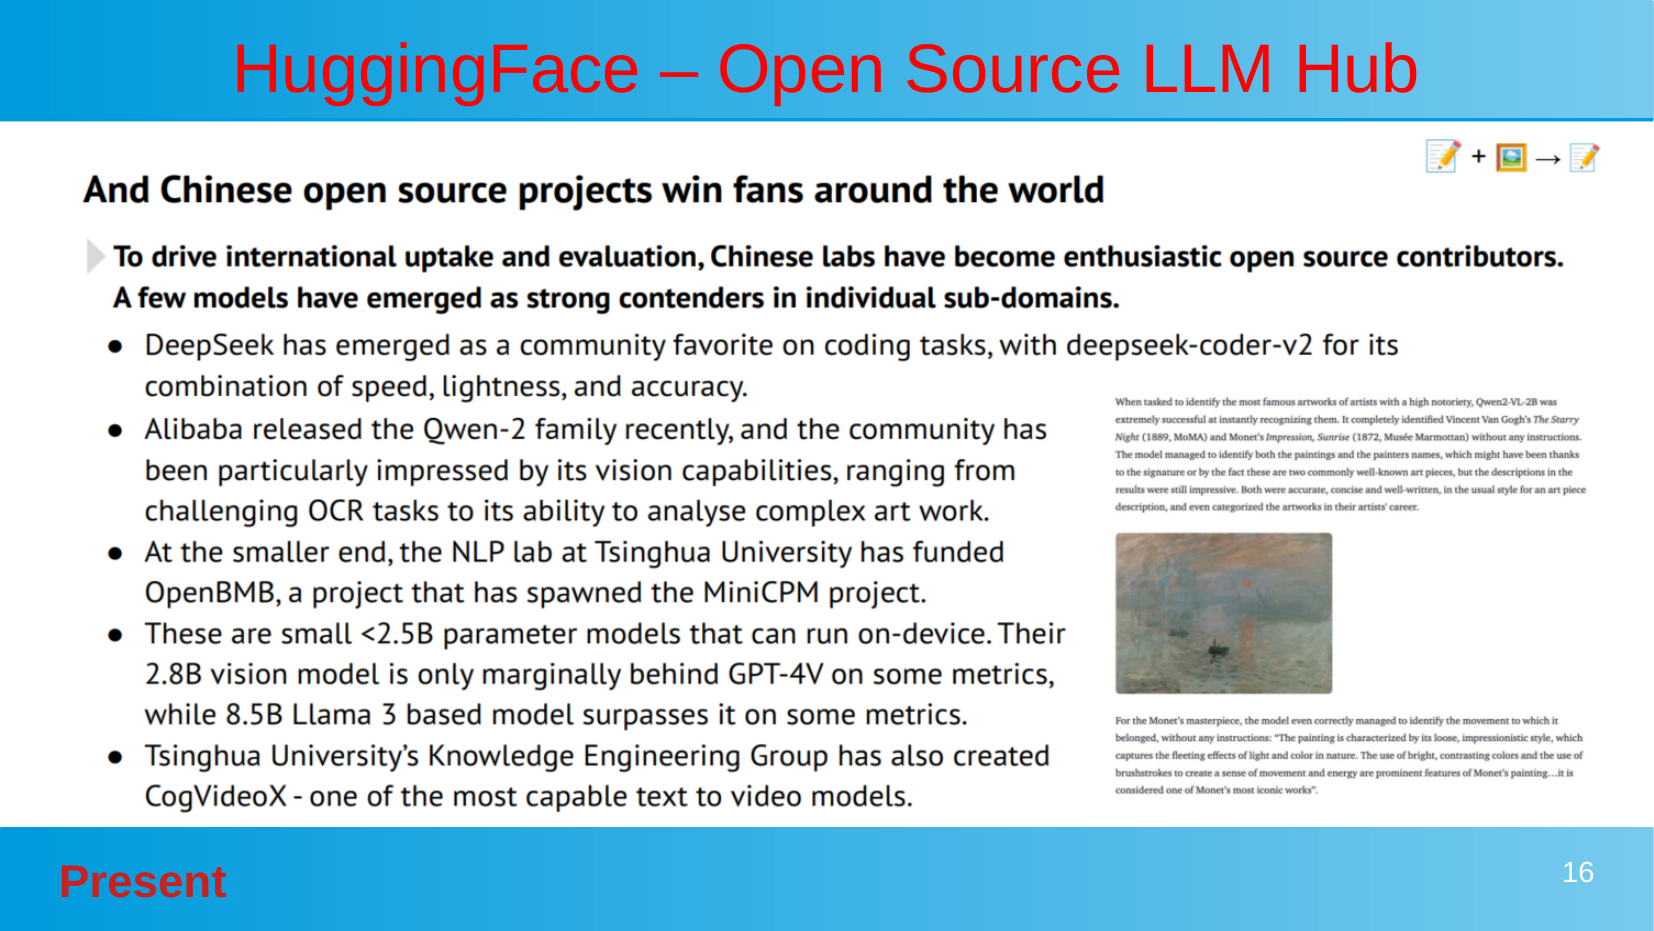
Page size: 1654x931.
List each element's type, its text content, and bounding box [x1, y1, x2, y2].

picture [77, 138, 1621, 817]
title HuggingFace – Open Source LLM Hub [59, 29, 1595, 108]
